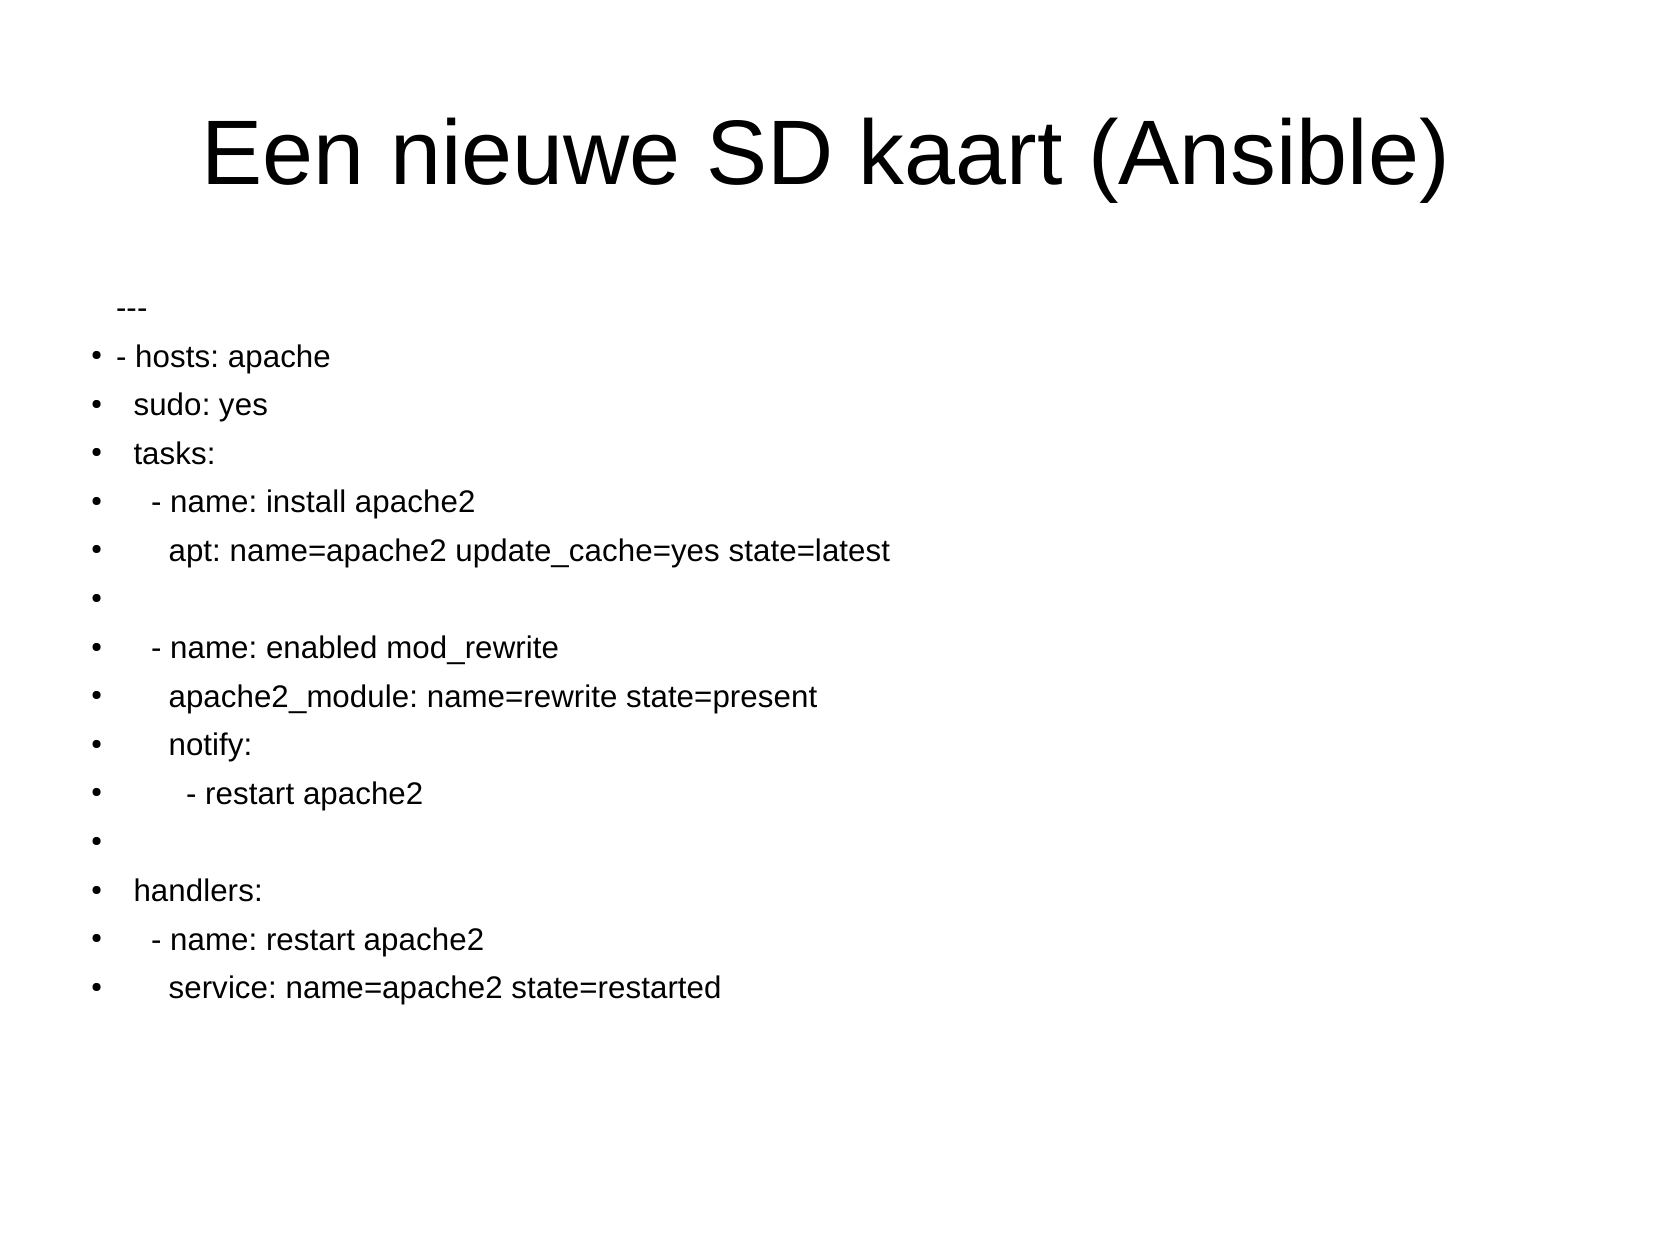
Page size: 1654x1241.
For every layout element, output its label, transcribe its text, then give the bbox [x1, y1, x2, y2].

title Een nieuwe SD kaart (Ansible) [82, 49, 1571, 257]
list --- - hosts: apache sudo: yes tasks: - name: install apache2 apt: name=apache2 update_cache=yes state=latest - name: enabled mod_rewrite apache2_module: name=rewrite state=present notify: - restart apache2 handlers: - name: restart apache2 service: name=apache2 state=restarted [82, 290, 1571, 1010]
